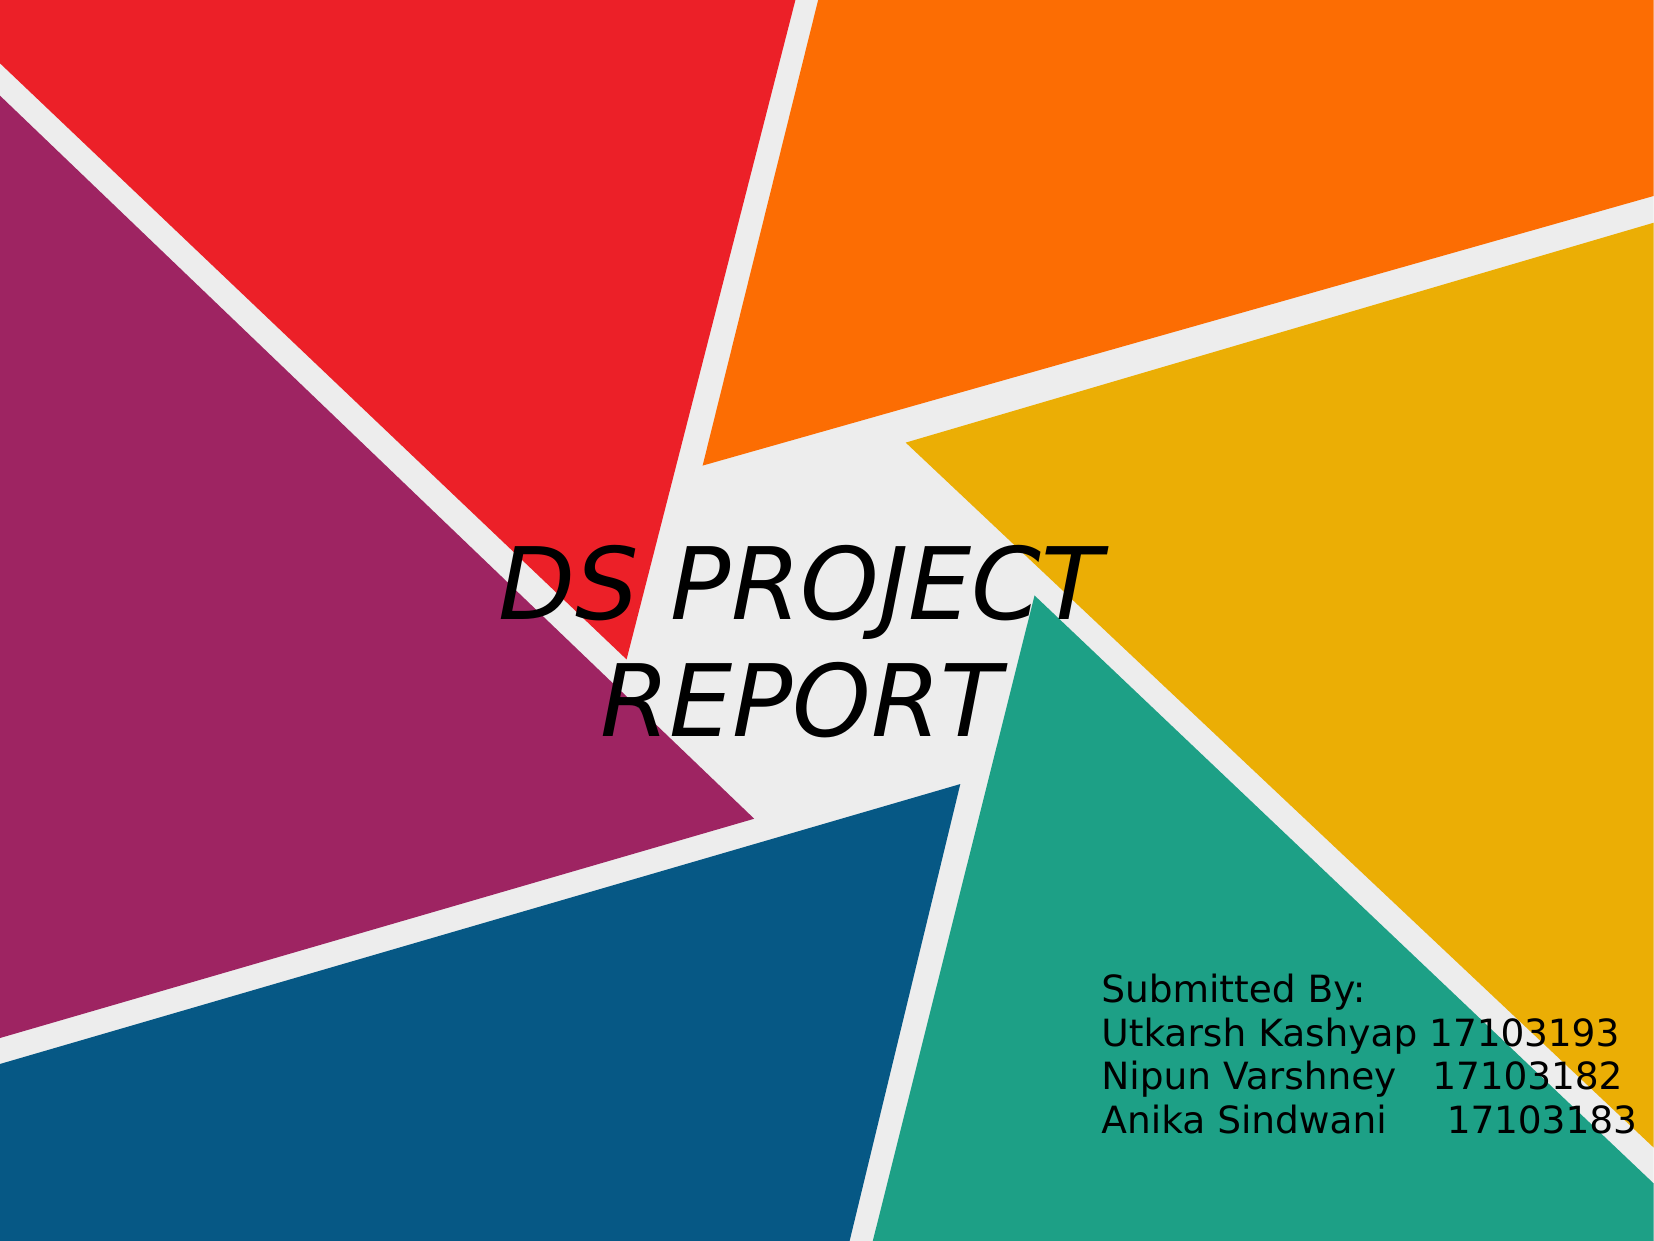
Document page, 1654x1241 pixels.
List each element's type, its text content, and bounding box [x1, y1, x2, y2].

text_box DS PROJECT REPORT [484, 519, 1134, 793]
text_box Submitted By: Utkarsh Kashyap 17103193 Nipun Varshney 17103182 Anika Sindwani 17103183 [1086, 960, 1653, 1193]
